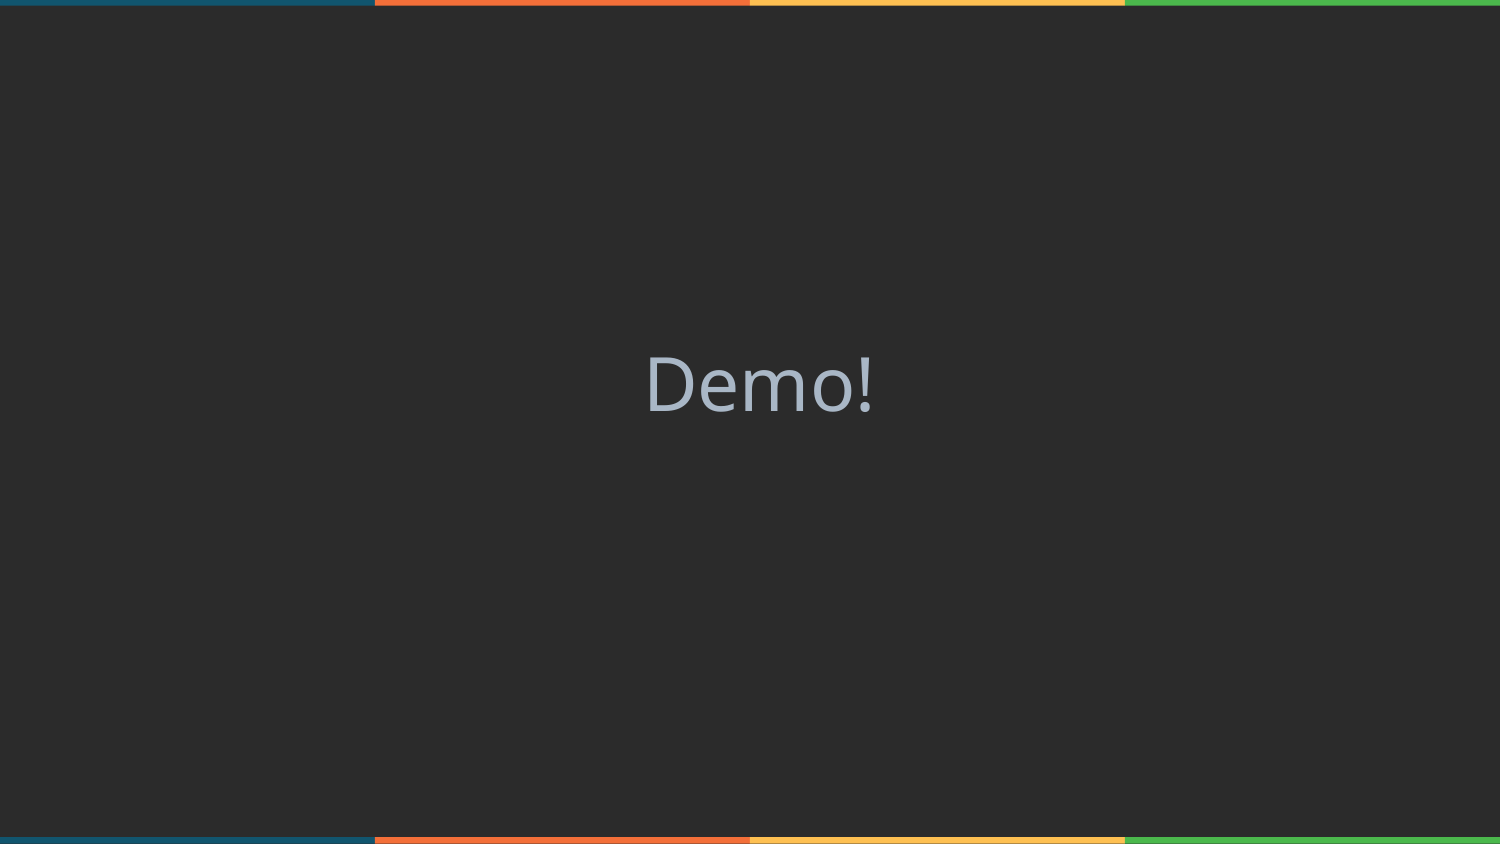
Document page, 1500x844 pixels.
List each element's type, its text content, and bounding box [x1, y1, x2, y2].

text_box Demo! [0, 33, 1500, 810]
text_box [0, 837, 1500, 844]
text_box [0, 0, 1500, 6]
